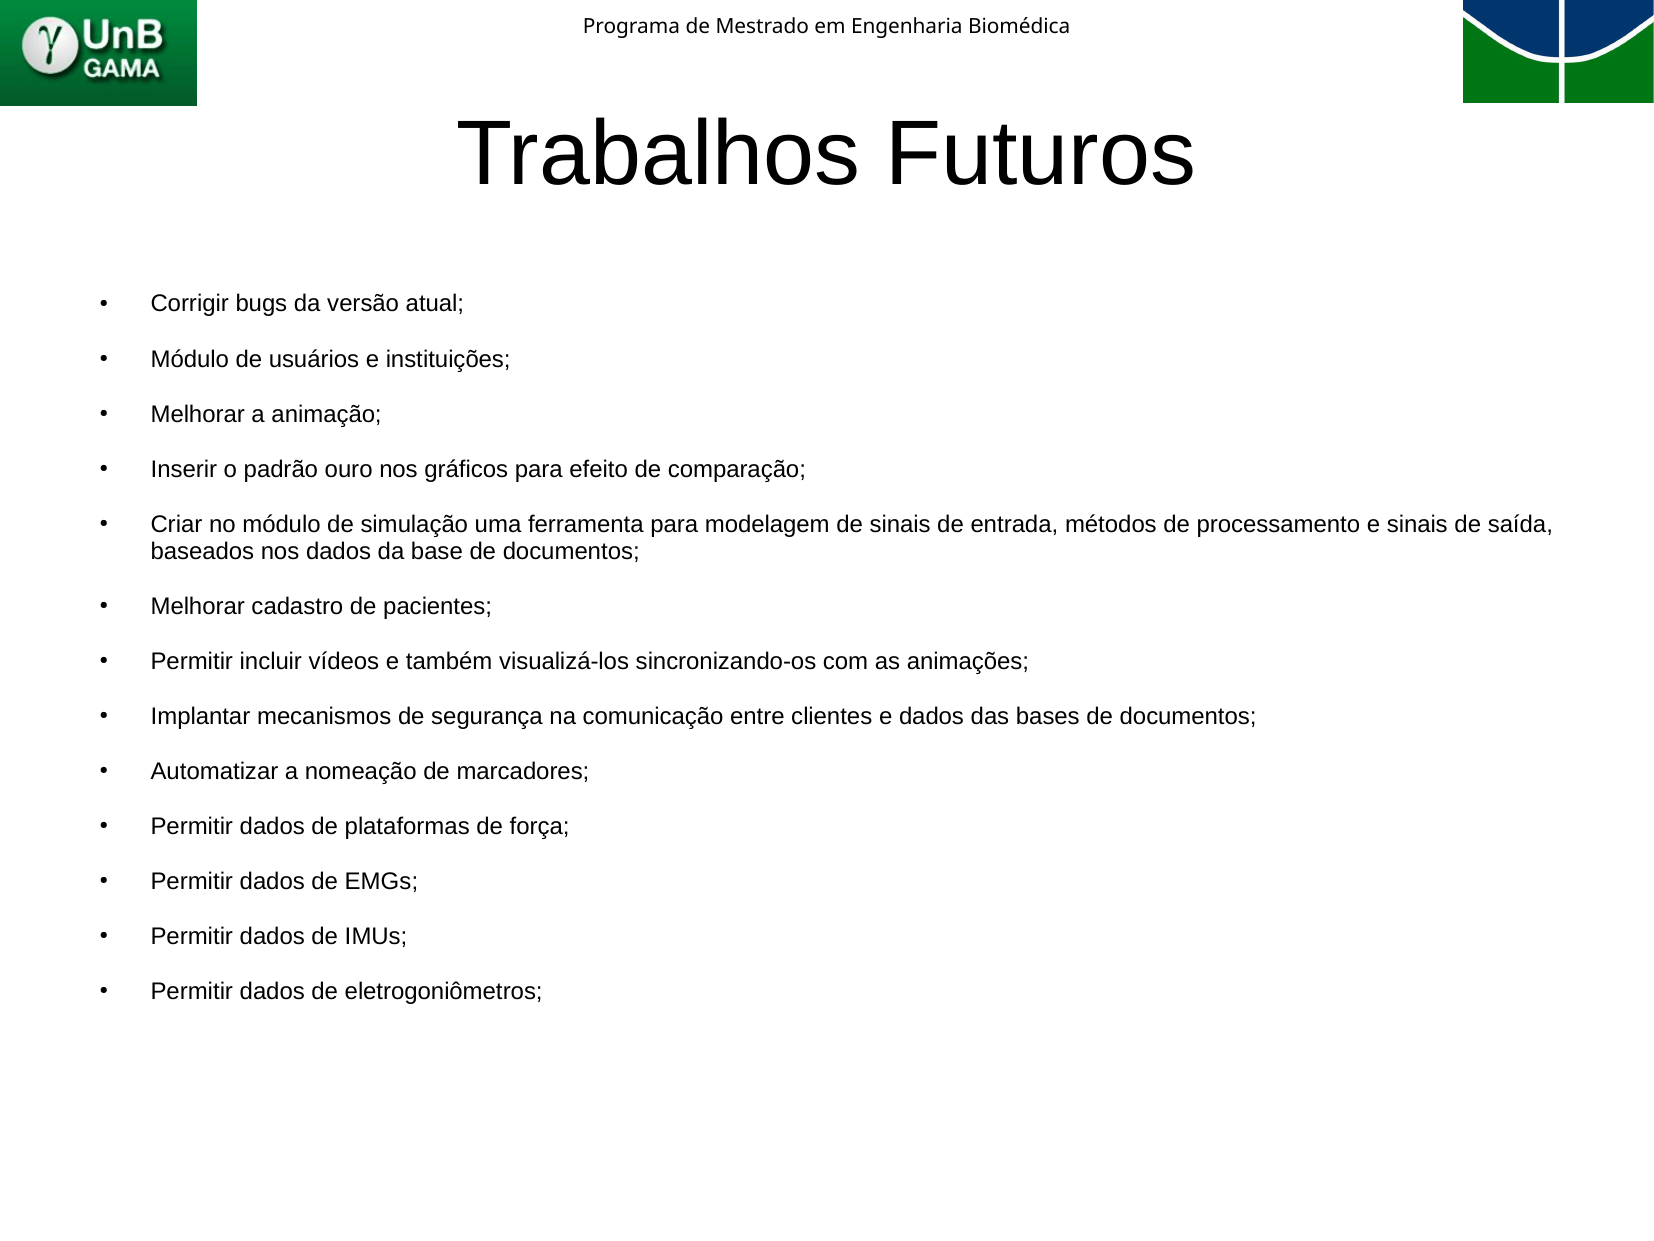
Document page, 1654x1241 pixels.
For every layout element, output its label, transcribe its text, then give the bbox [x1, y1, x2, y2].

picture [1463, 0, 1654, 103]
picture [0, 0, 197, 106]
list Corrigir bugs da versão atual; Módulo de usuários e instituições; Melhorar a animação; Inserir o padrão ouro nos gráficos para efeito de comparação; Criar no módulo de simulação uma ferramenta para modelagem de sinais de entrada, métodos de processamento e sinais de saída, baseados nos dados da base de documentos; Melhorar cadastro de pacientes; Permitir incluir vídeos e também visualizá-los sincronizando-os com as animações; Implantar mecanismos de segurança na comunicação entre clientes e dados das bases de documentos; Automatizar a nomeação de marcadores; Permitir dados de plataformas de força; Permitir dados de EMGs; Permitir dados de IMUs; Permitir dados de eletrogoniômetros; [82, 290, 1571, 1010]
title Trabalhos Futuros [82, 49, 1571, 257]
